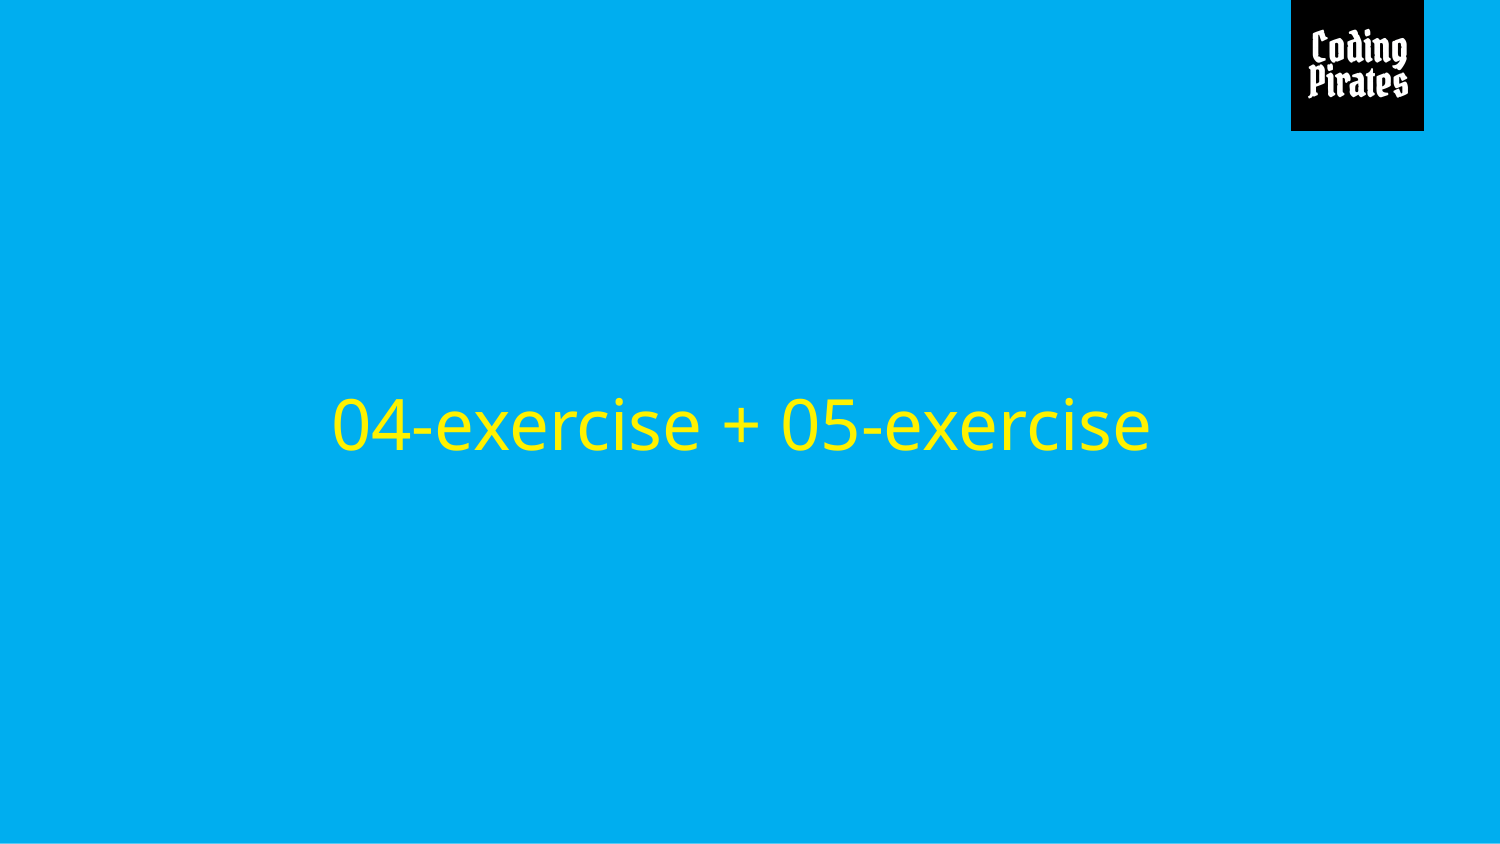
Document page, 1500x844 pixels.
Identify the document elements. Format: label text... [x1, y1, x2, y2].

title 04-exercise + 05-exercise [12, 352, 1472, 491]
picture [1292, 0, 1423, 130]
